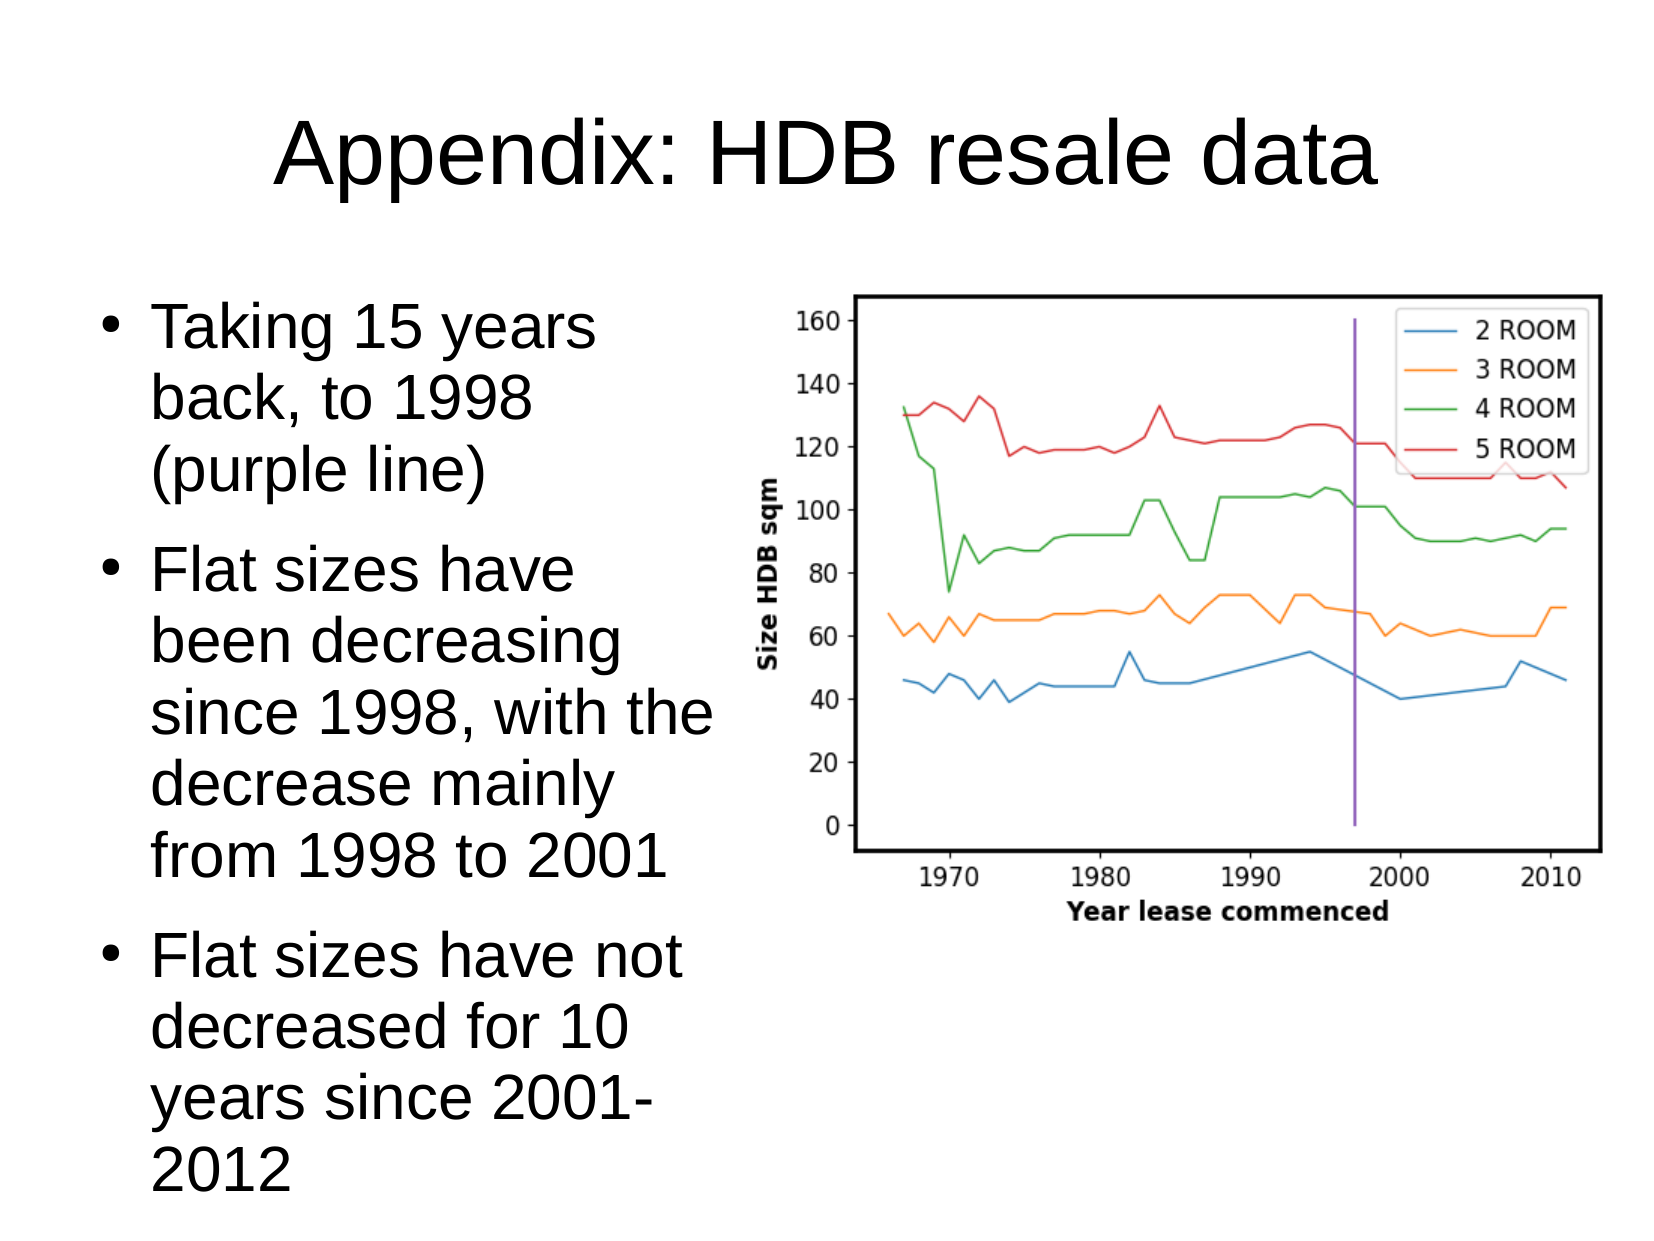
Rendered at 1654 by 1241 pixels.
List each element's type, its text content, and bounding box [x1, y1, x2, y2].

title Appendix: HDB resale data [82, 49, 1571, 257]
list Taking 15 years back, to 1998 (purple line) Flat sizes have been decreasing since 1998, with the decrease mainly from 1998 to 2001 Flat sizes have not decreased for 10 years since 2001-2012 [82, 290, 721, 1241]
picture [735, 209, 1654, 930]
